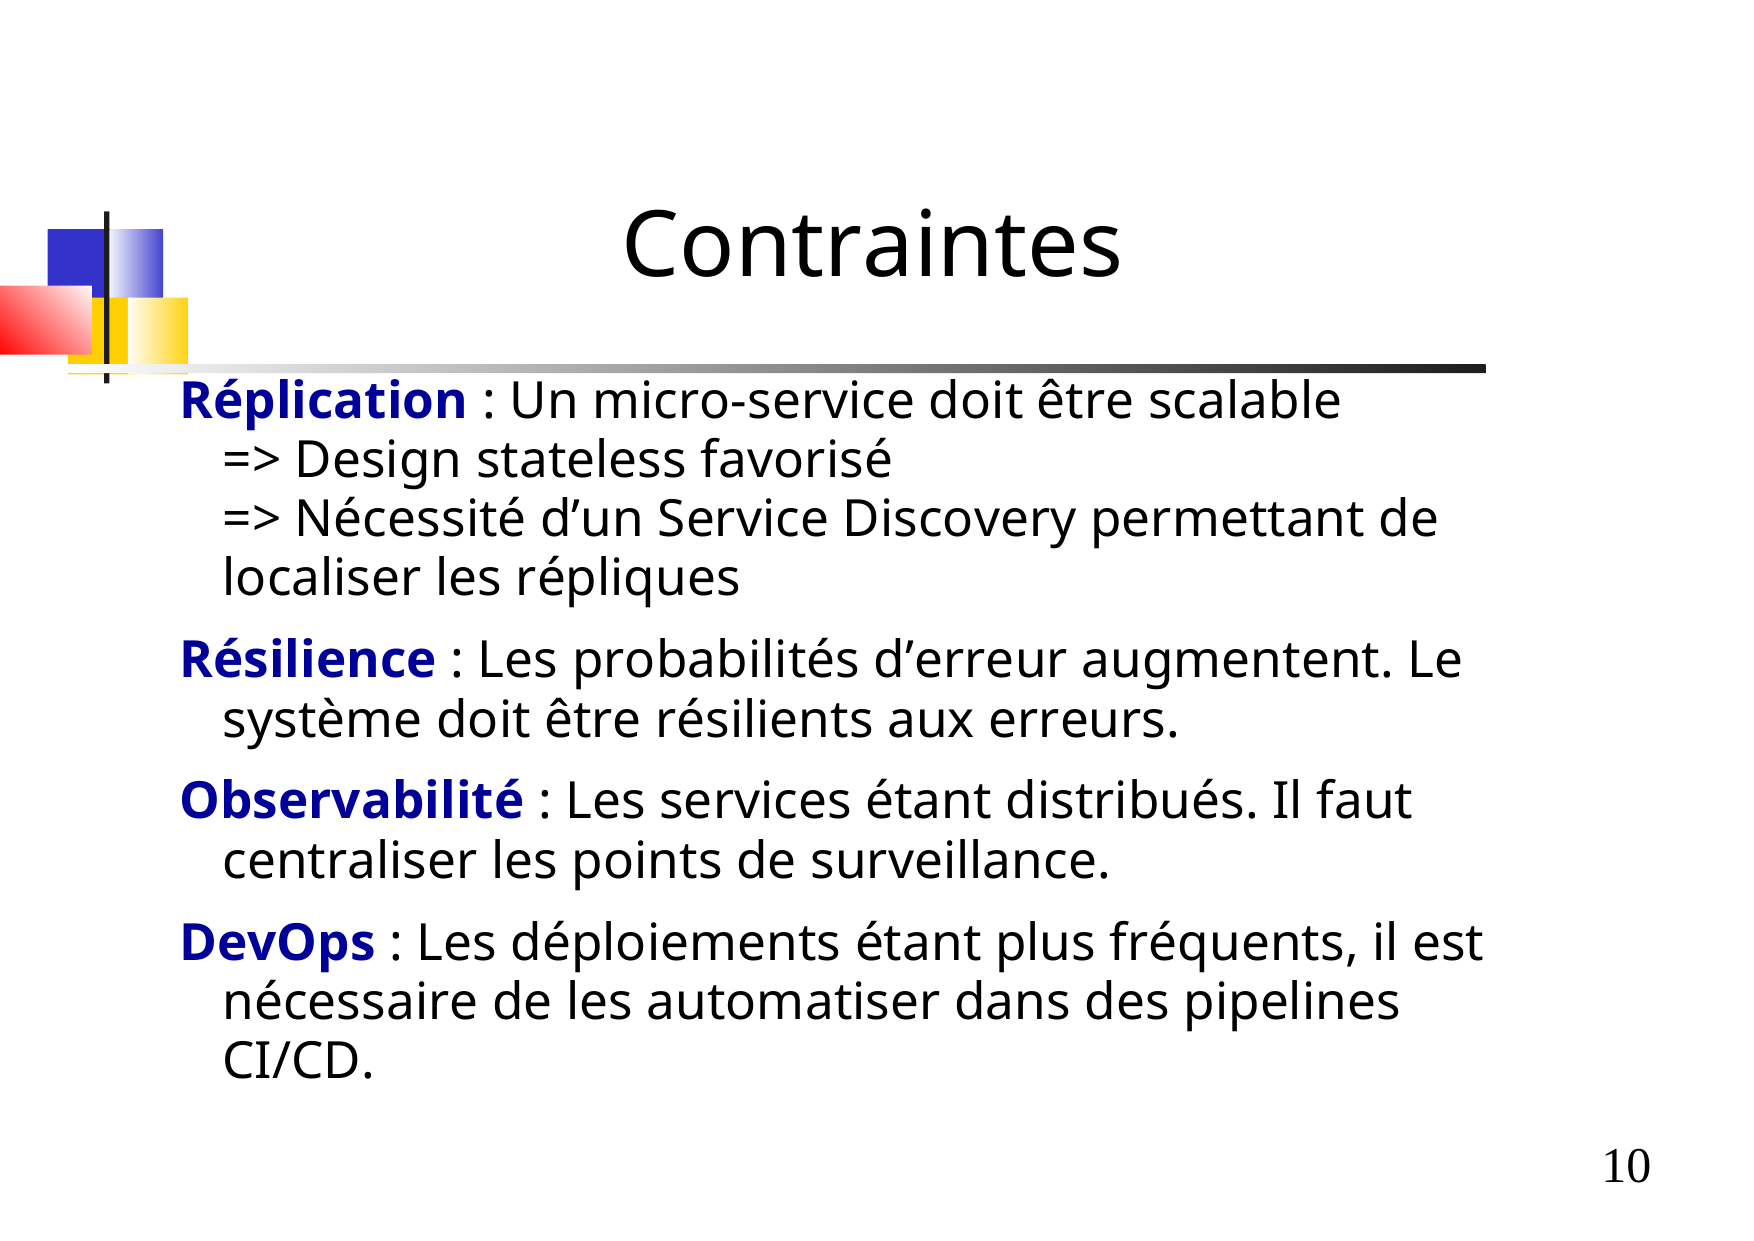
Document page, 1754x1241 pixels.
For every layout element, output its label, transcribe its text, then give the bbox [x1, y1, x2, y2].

title Contraintes [179, 139, 1567, 351]
list Réplication : Un micro-service doit être scalable => Design stateless favorisé => Nécessité d’un Service Discovery permettant de localiser les répliques Résilience : Les probabilités d’erreur augmentent. Le système doit être résilients aux erreurs. Observabilité : Les services étant distribués. Il faut centraliser les points de surveillance. DevOps : Les déploiements étant plus fréquents, il est nécessaire de les automatiser dans des pipelines CI/CD. [179, 371, 1567, 1091]
